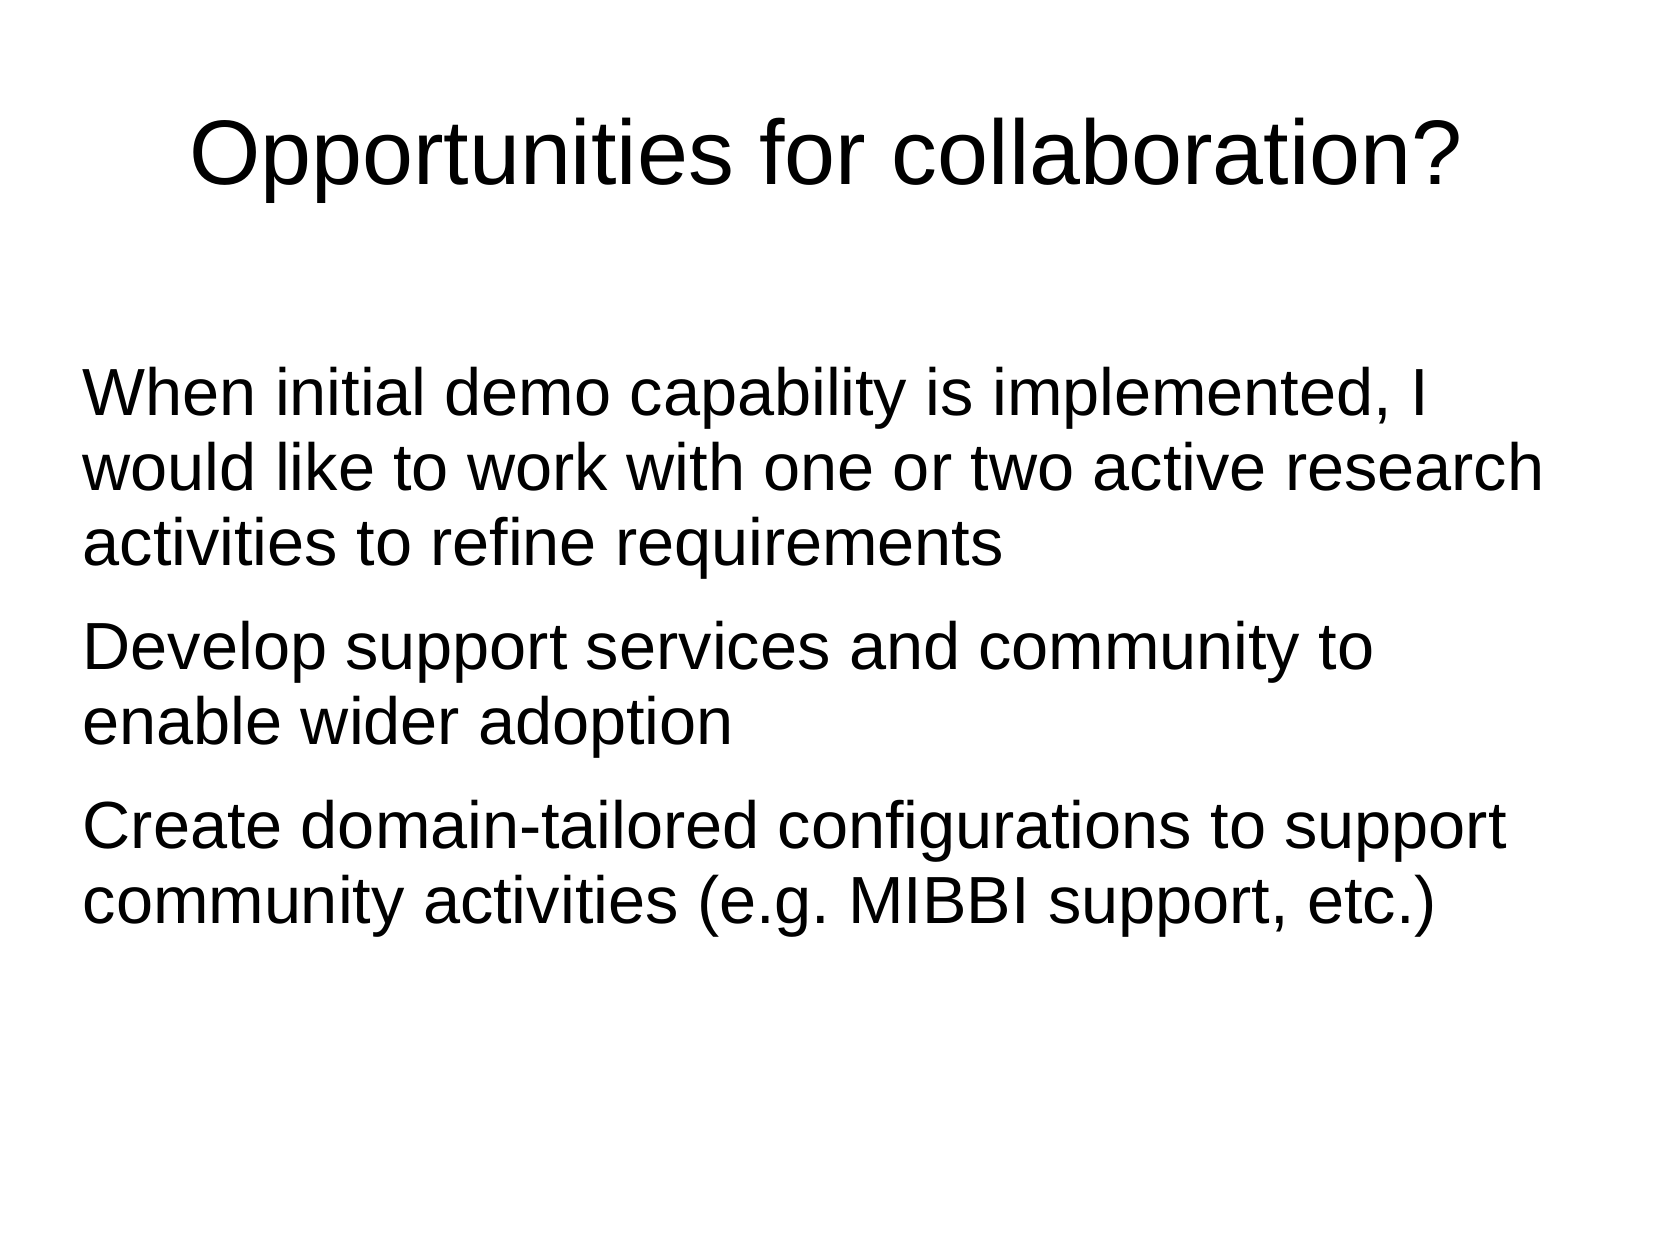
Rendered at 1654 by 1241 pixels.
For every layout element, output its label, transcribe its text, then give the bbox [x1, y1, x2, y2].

list When initial demo capability is implemented, I would like to work with one or two active research activities to refine requirements Develop support services and community to enable wider adoption Create domain-tailored configurations to support community activities (e.g. MIBBI support, etc.) [82, 355, 1571, 1075]
title Opportunities for collaboration? [82, 49, 1571, 257]
